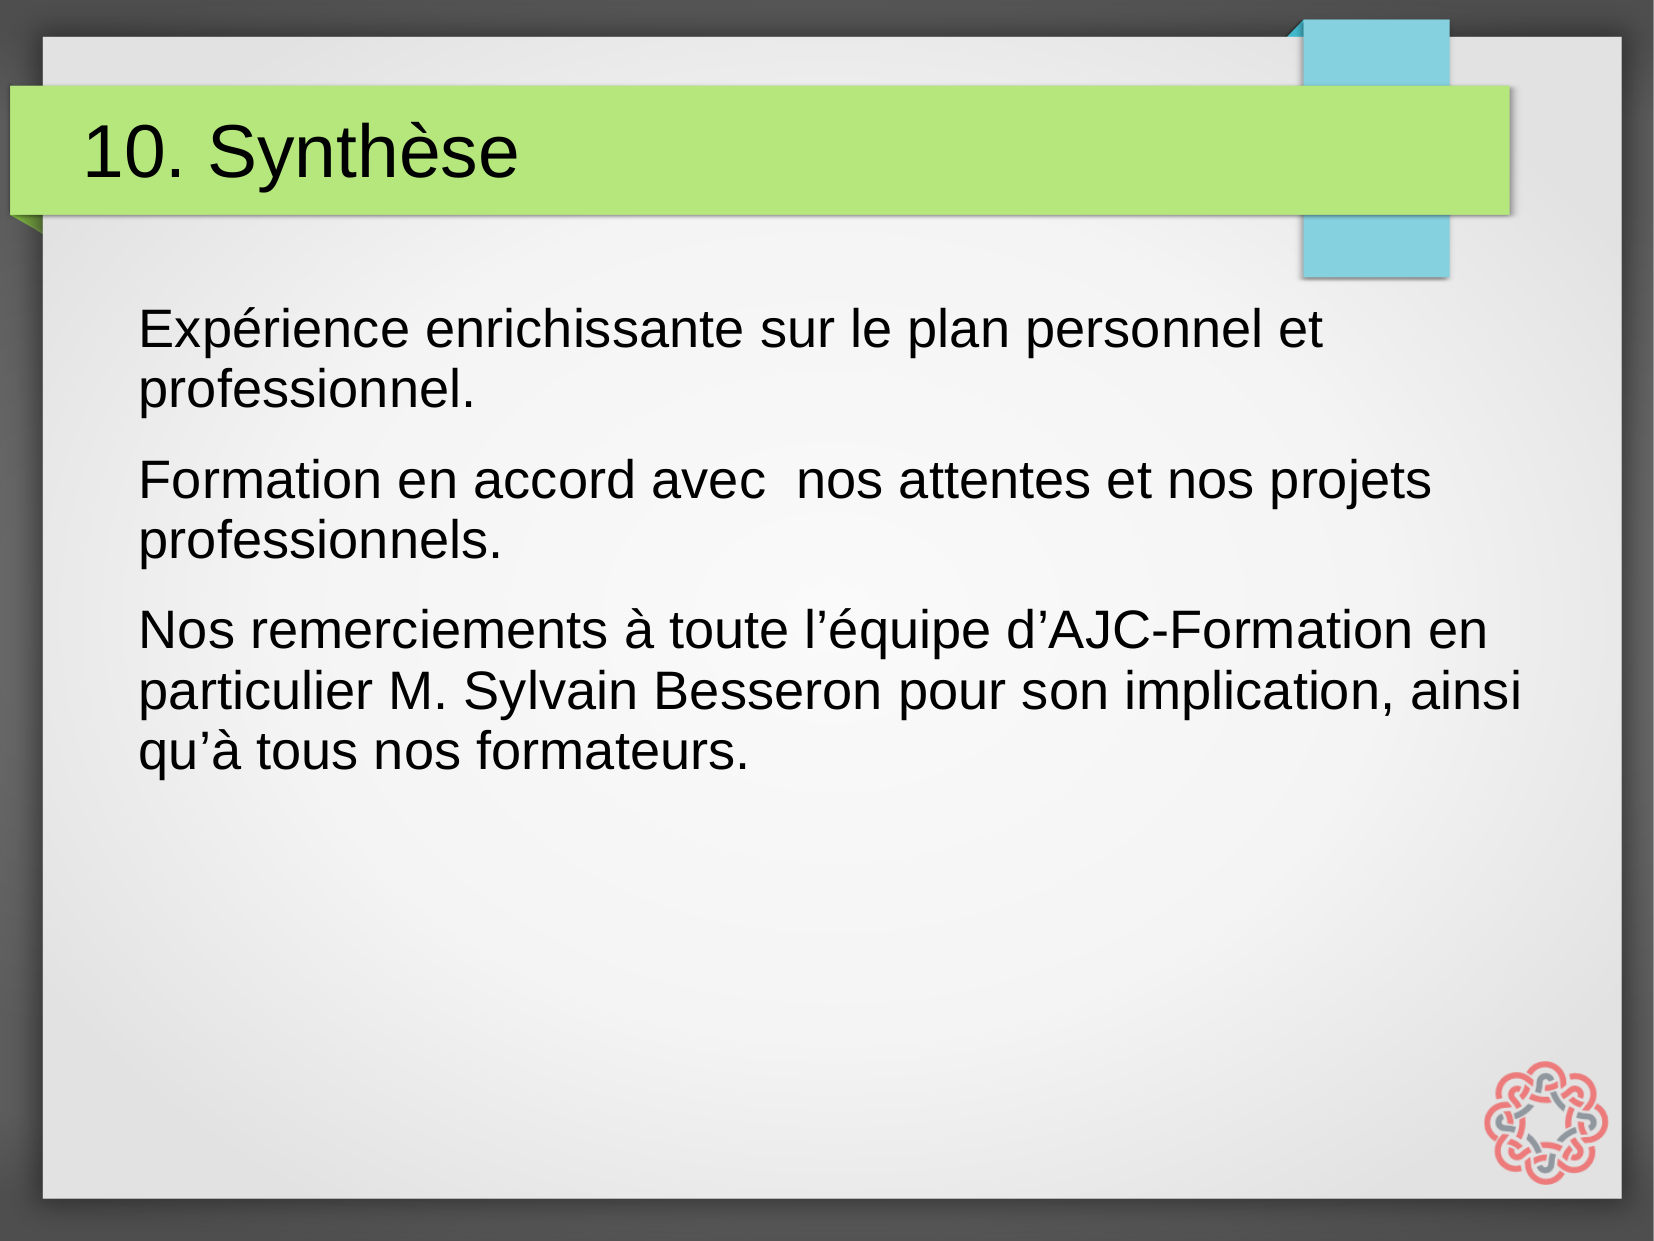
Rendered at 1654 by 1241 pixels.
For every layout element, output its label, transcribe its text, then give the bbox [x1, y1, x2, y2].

list Expérience enrichissante sur le plan personnel et professionnel. Formation en accord avec nos attentes et nos projets professionnels. Nos remerciements à toute l’équipe d’AJC-Formation en particulier M. Sylvain Besseron pour son implication, ainsi qu’à tous nos formateurs. [82, 295, 1569, 1013]
picture [0, 0, 1654, 1241]
title 10. Synthèse [82, 94, 1262, 211]
